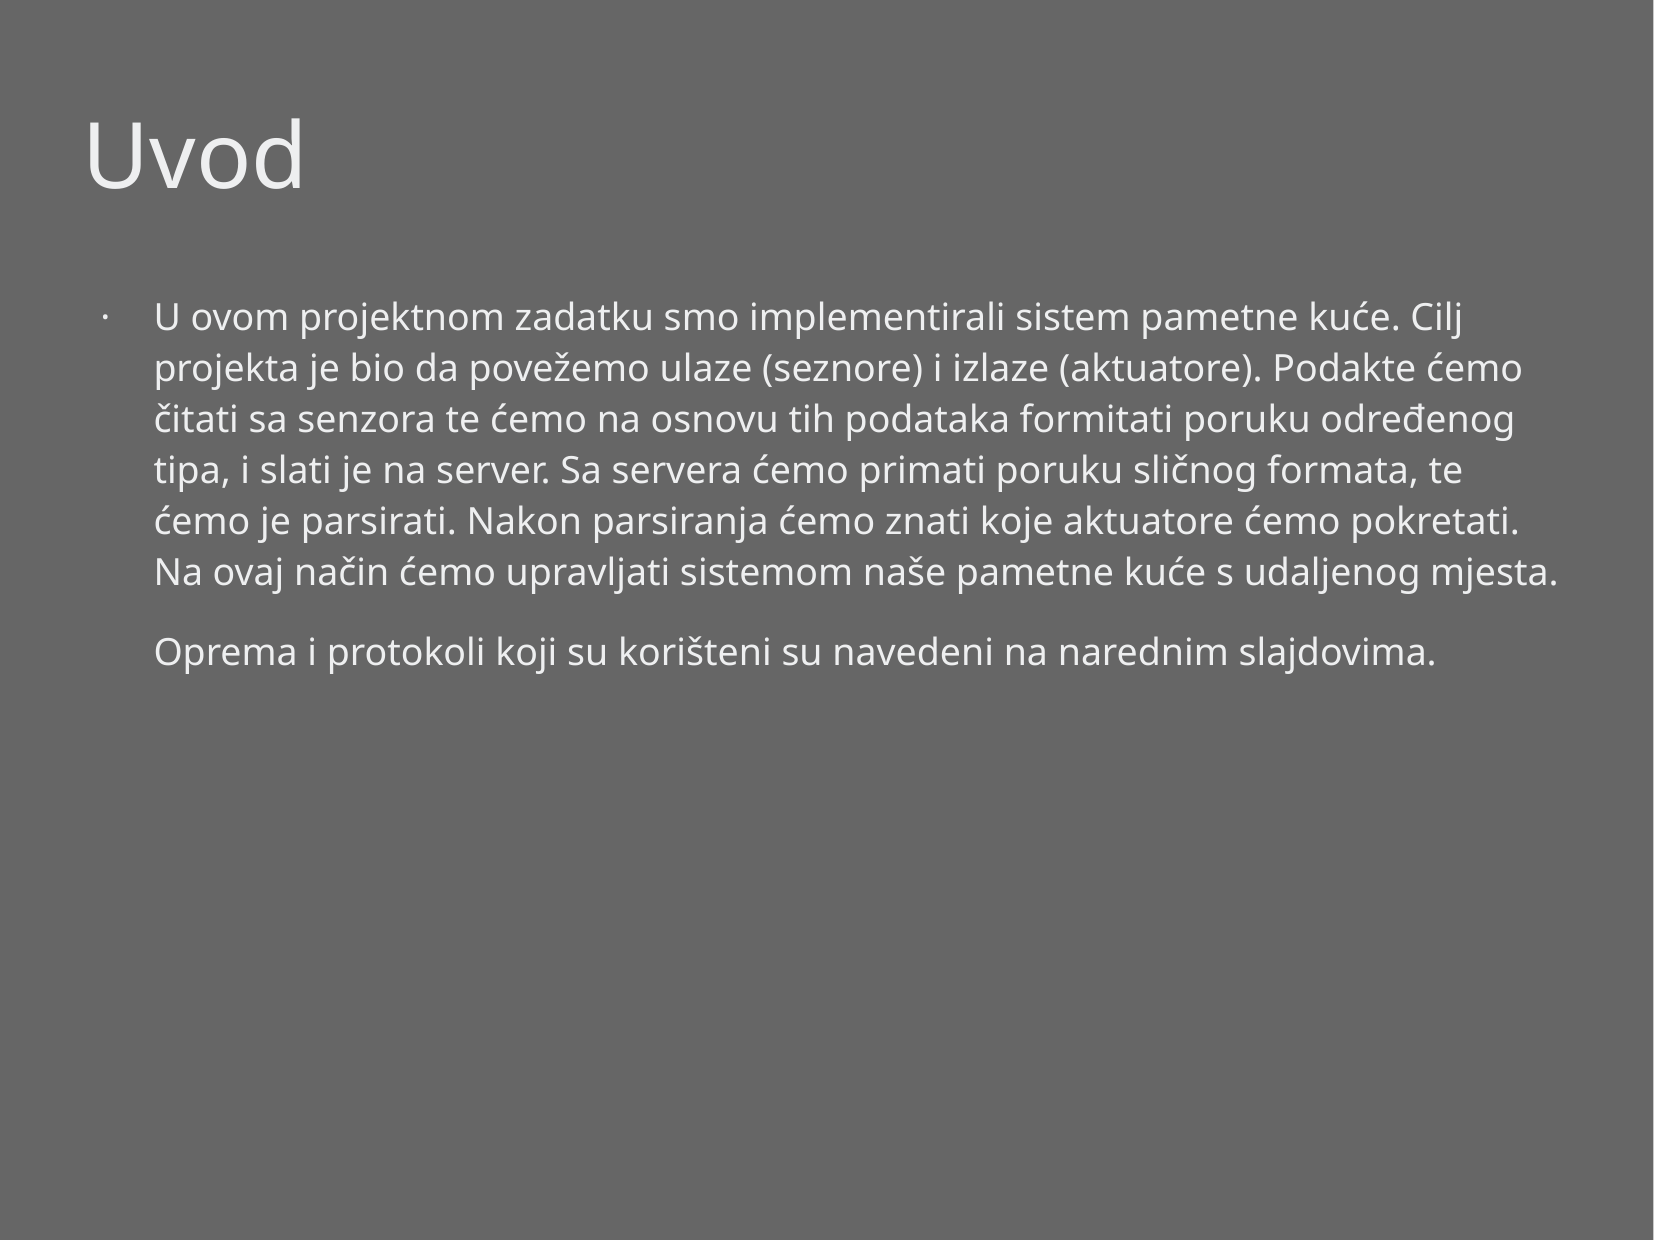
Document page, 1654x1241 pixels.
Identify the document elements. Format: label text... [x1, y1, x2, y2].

list U ovom projektnom zadatku smo implementirali sistem pametne kuće. Cilj projekta je bio da povežemo ulaze (seznore) i izlaze (aktuatore). Podakte ćemo čitati sa senzora te ćemo na osnovu tih podataka formitati poruku određenog tipa, i slati je na server. Sa servera ćemo primati poruku sličnog formata, te ćemo je parsirati. Nakon parsiranja ćemo znati koje aktuatore ćemo pokretati. Na ovaj način ćemo upravljati sistemom naše pametne kuće s udaljenog mjesta. Oprema i protokoli koji su korišteni su navedeni na narednim slajdovima. [82, 290, 1571, 1094]
title Uvod [82, 56, 1571, 250]
